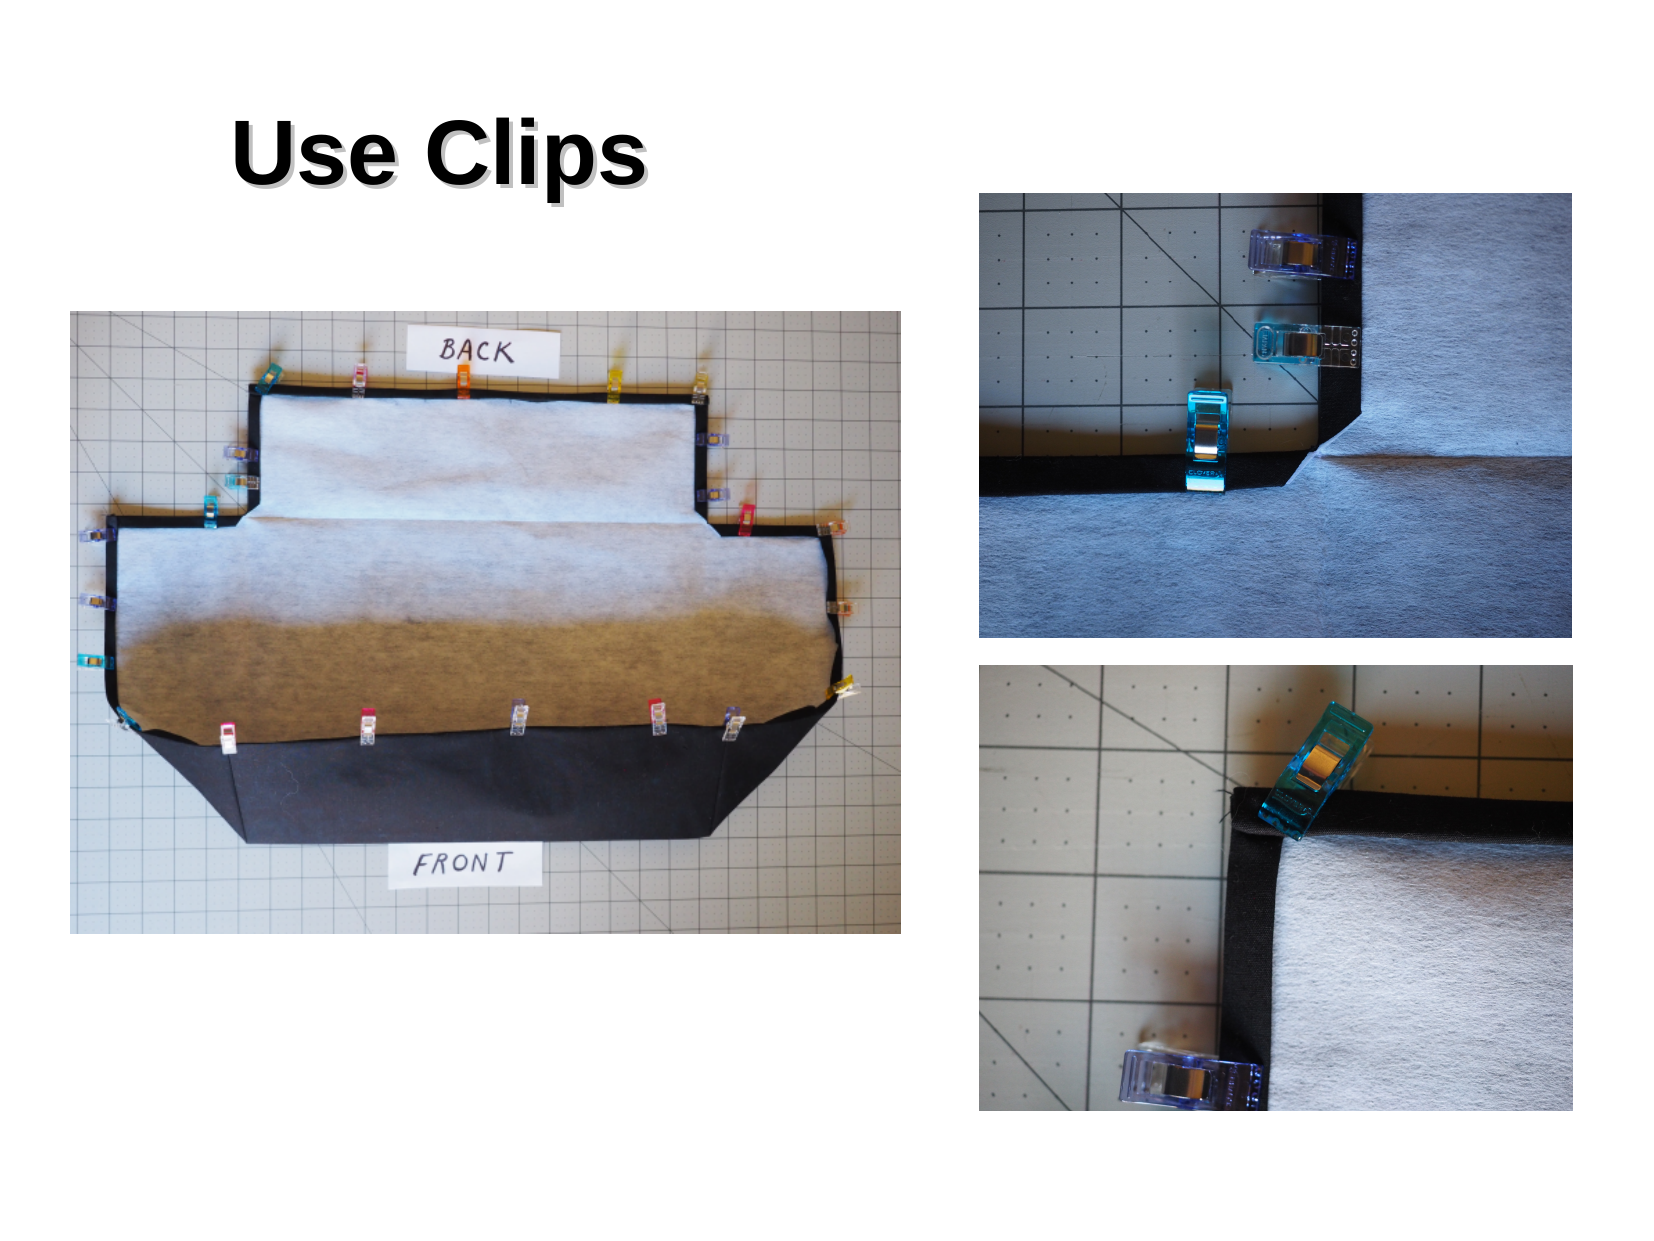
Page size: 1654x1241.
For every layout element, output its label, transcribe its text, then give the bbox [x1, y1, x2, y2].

picture [979, 665, 1573, 1111]
title Use Clips [82, 49, 797, 257]
picture [979, 193, 1572, 638]
picture [70, 311, 901, 934]
